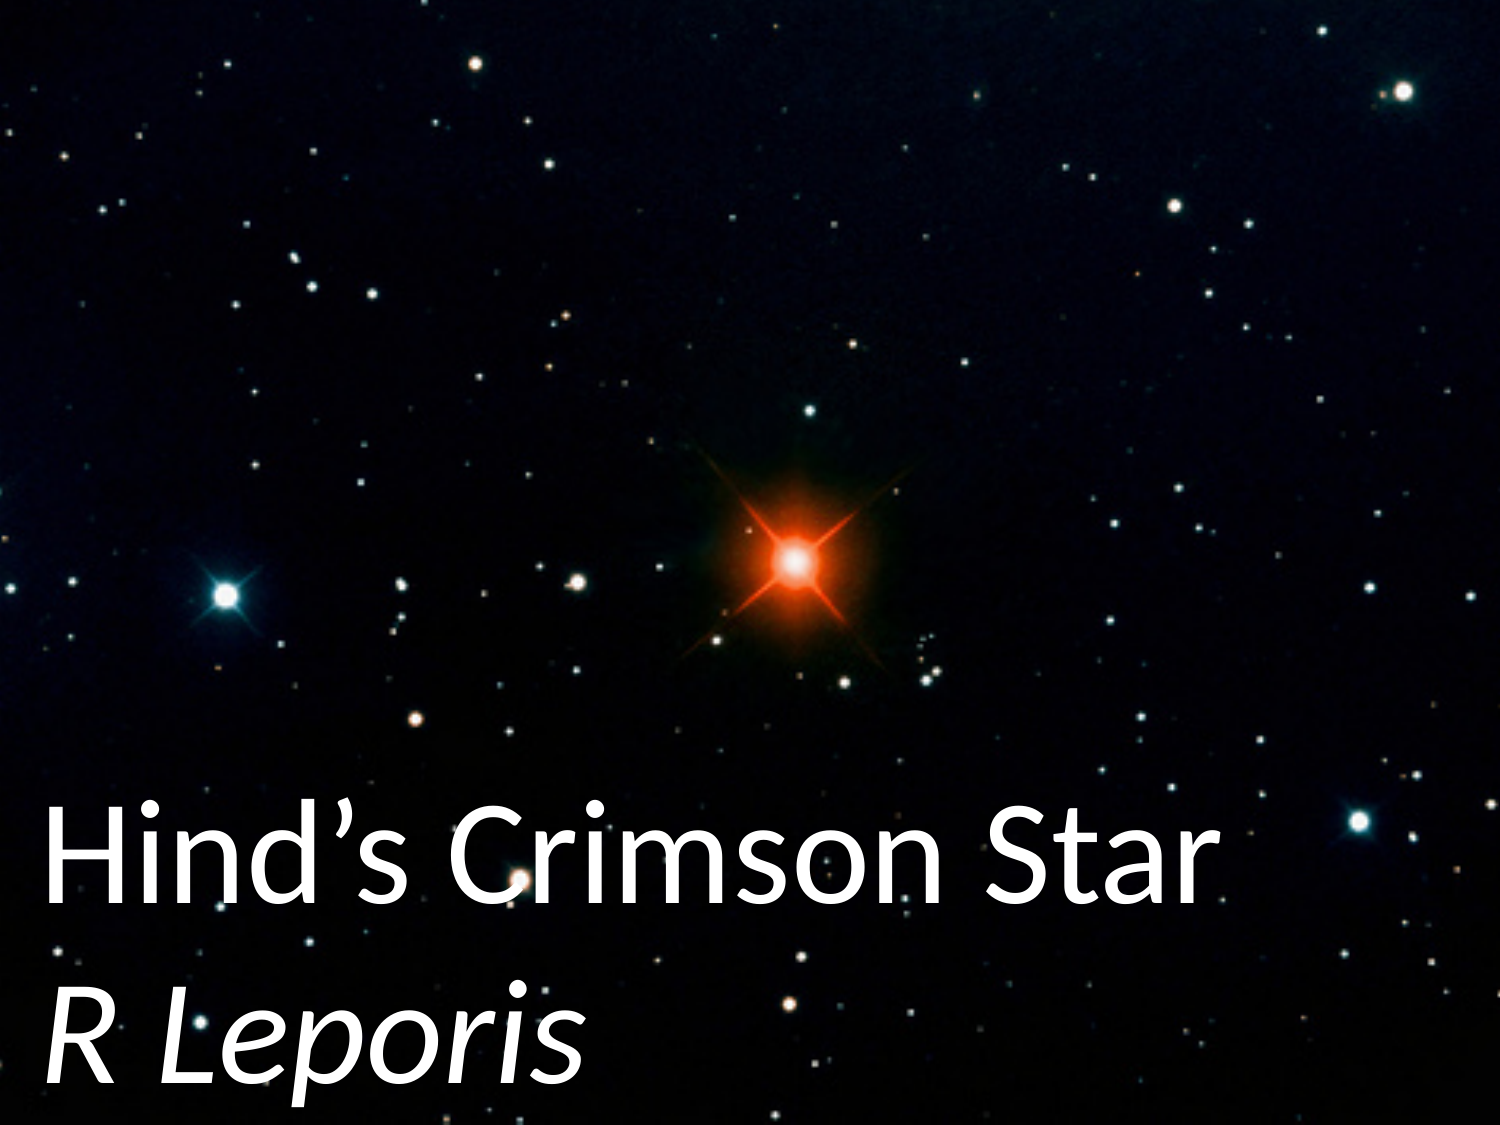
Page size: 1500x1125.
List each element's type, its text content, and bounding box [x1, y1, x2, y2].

picture [0, 0, 1500, 1125]
text_box Hind’s Crimson Star R Leporis [24, 746, 1366, 1125]
